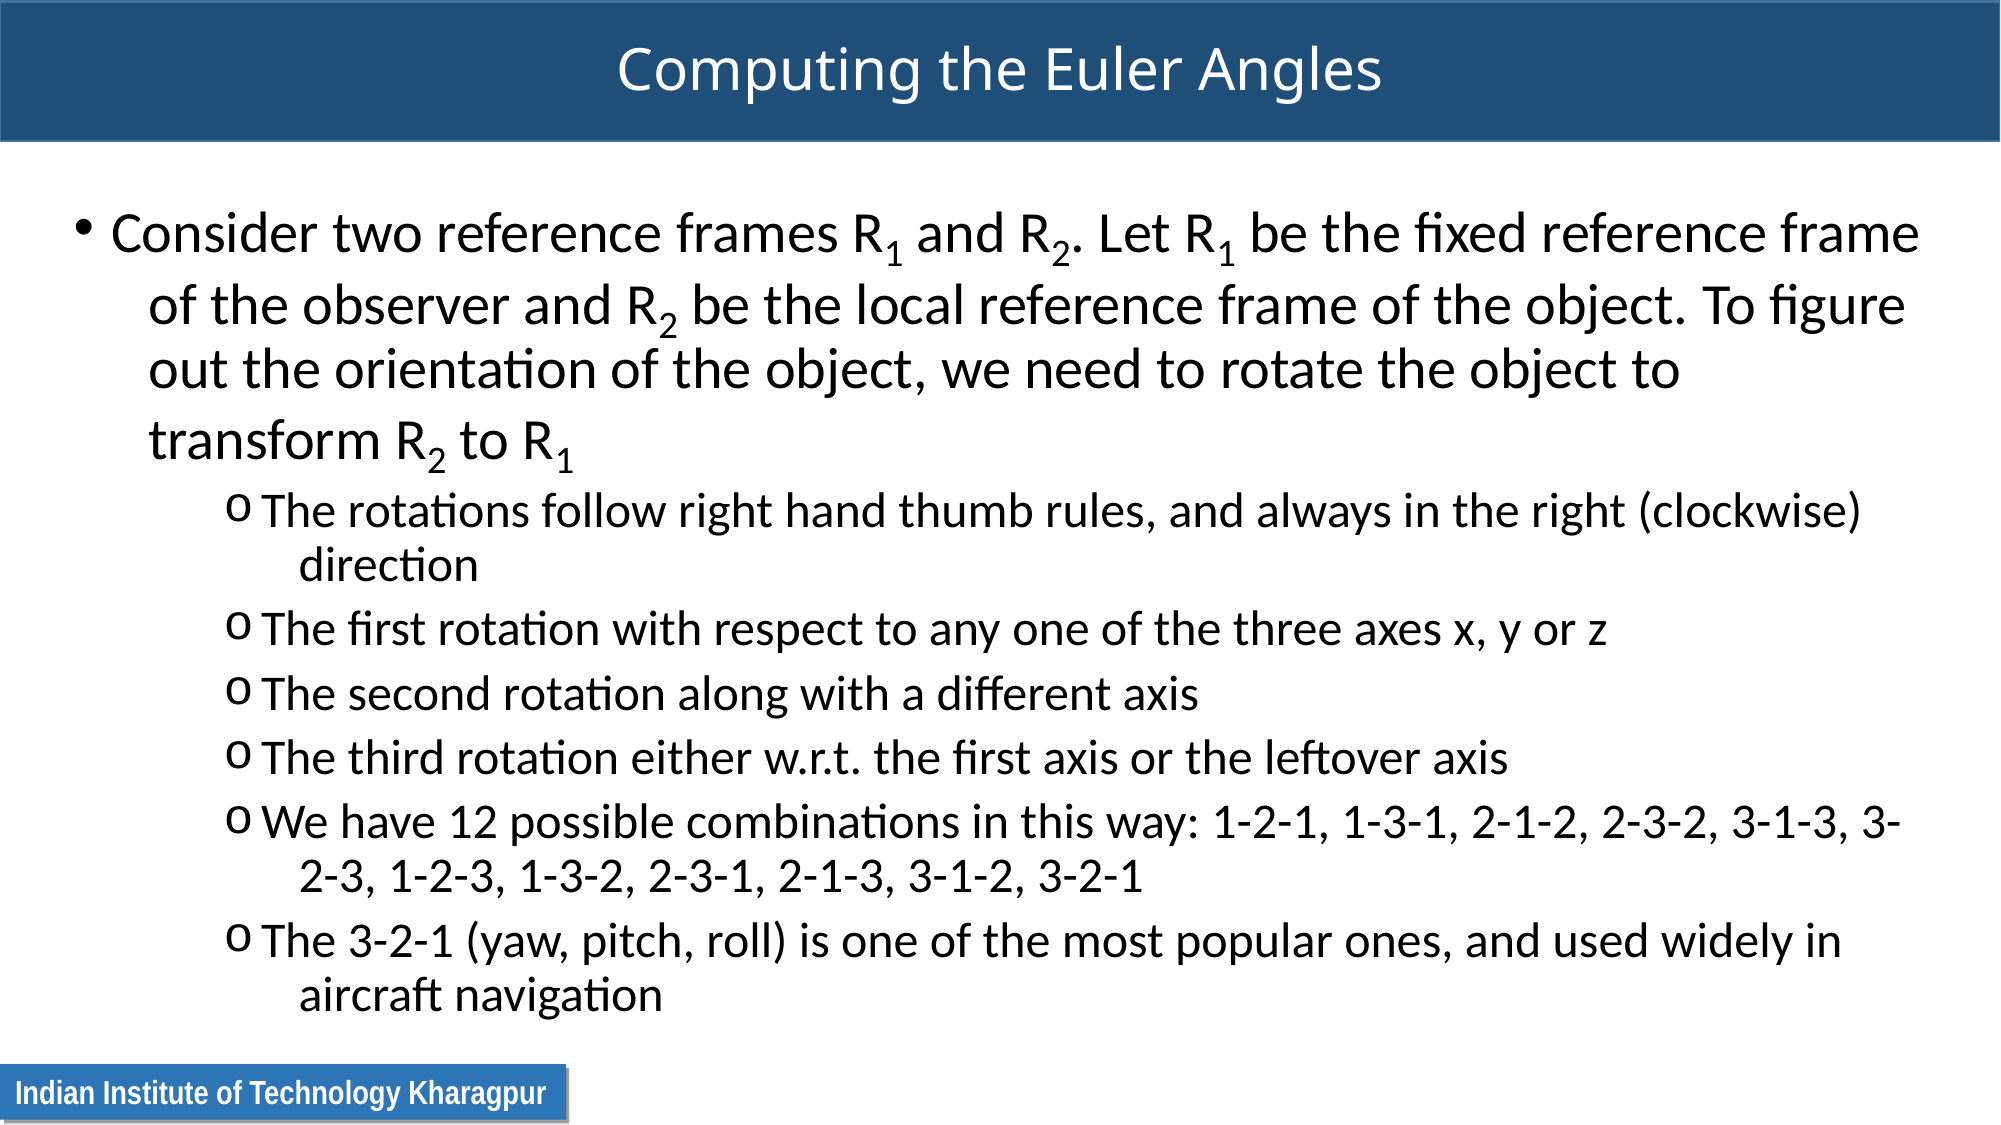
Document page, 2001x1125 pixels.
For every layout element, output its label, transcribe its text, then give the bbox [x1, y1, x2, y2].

list Consider two reference frames R1 and R2. Let R1 be the fixed reference frame of the observer and R2 be the local reference frame of the object. To figure out the orientation of the object, we need to rotate the object to transform R2 to R1 The rotations follow right hand thumb rules, and always in the right (clockwise) direction The first rotation with respect to any one of the three axes x, y or z The second rotation along with a different axis The third rotation either w.r.t. the first axis or the leftover axis We have 12 possible combinations in this way: 1-2-1, 1-3-1, 2-1-2, 2-3-2, 3-1-3, 3-2-3, 1-2-3, 1-3-2, 2-3-1, 2-1-3, 3-1-2, 3-2-1 The 3-2-1 (yaw, pitch, roll) is one of the most popular ones, and used widely in aircraft navigation [58, 186, 1954, 1065]
title Computing the Euler Angles [0, 1, 2000, 141]
